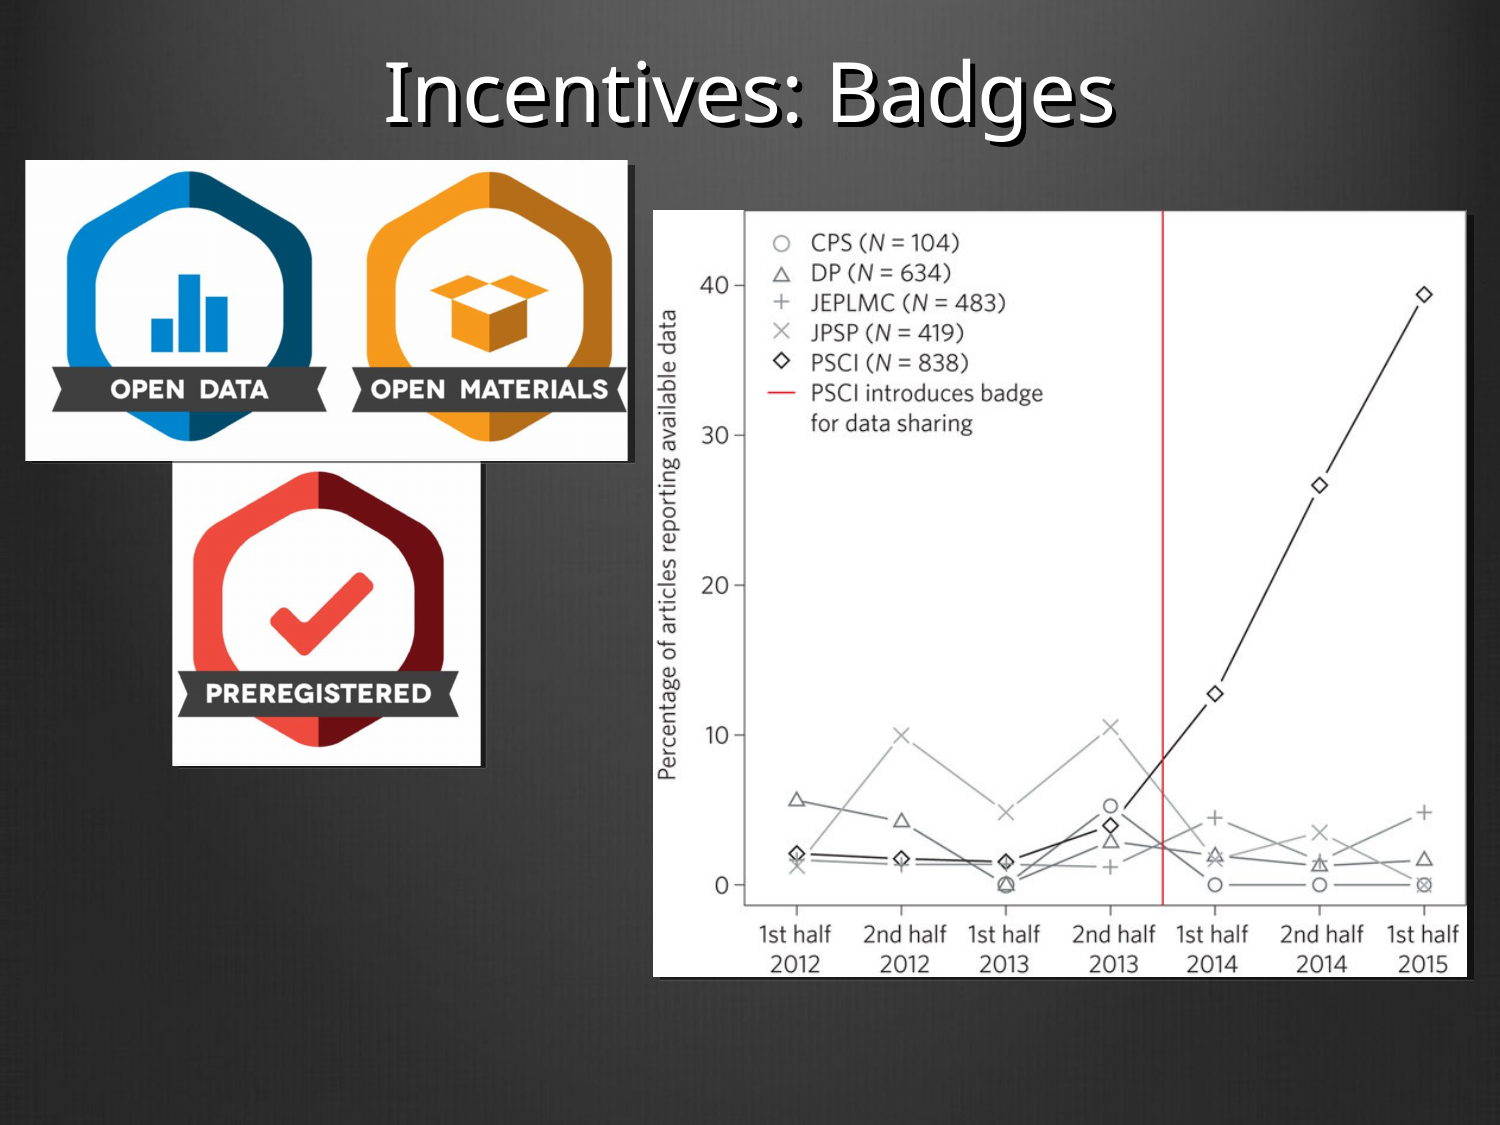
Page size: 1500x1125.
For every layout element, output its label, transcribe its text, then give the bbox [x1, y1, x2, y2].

picture [653, 210, 1467, 977]
title Incentives: Badges [112, 18, 1388, 161]
picture [25, 160, 628, 463]
picture [172, 464, 481, 766]
